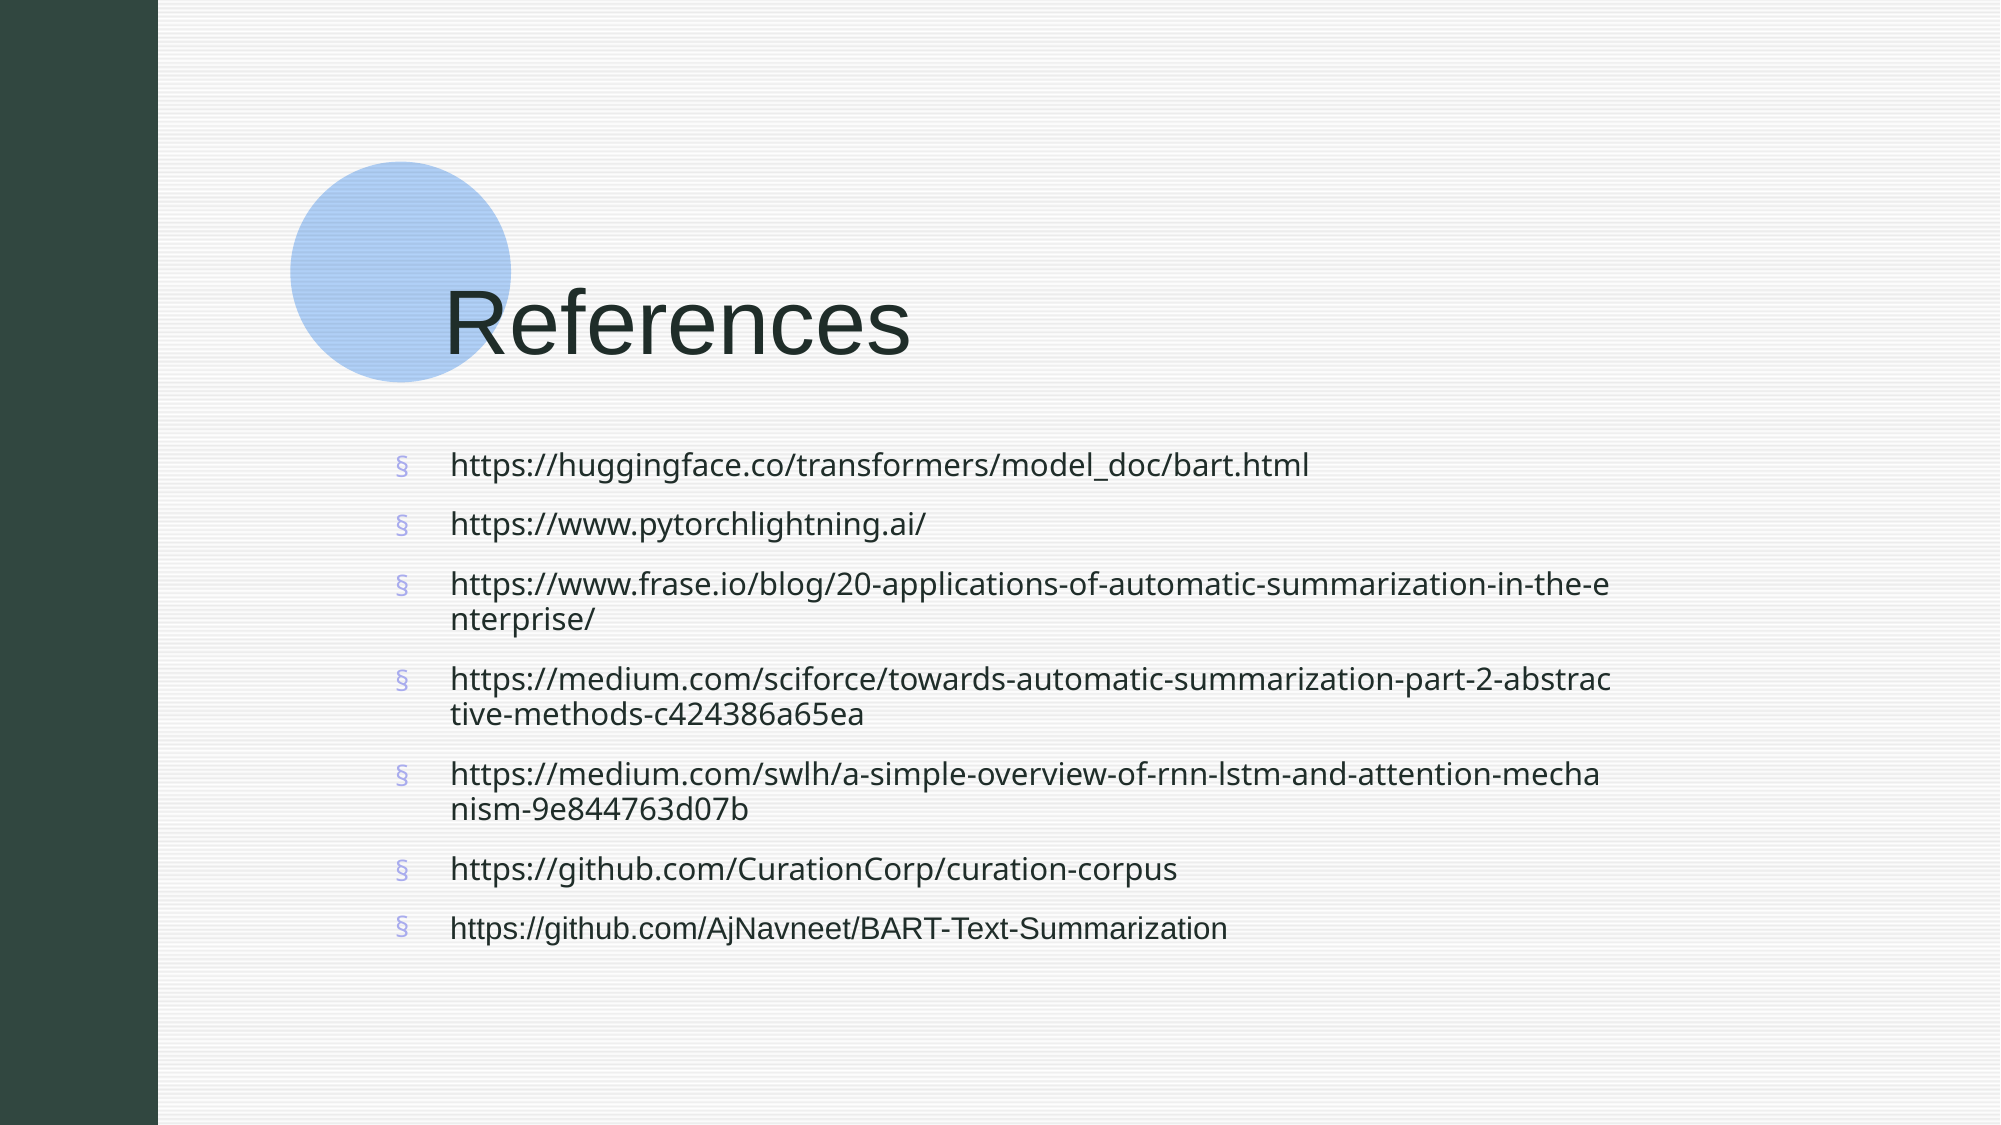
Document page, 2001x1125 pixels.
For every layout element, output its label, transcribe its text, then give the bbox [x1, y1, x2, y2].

title References [428, 167, 1734, 383]
text_box [0, 0, 158, 1125]
list https://huggingface.co/transformers/model_doc/bart.html https://www.pytorchlightning.ai/ https://www.frase.io/blog/20-applications-of-automatic-summarization-in-the-enterprise/ https://medium.com/sciforce/towards-automatic-summarization-part-2-abstractive-methods-c424386a65ea https://medium.com/swlh/a-simple-overview-of-rnn-lstm-and-attention-mechanism-9e844763d07b https://github.com/CurationCorp/curation-corpus https://github.com/AjNavneet/BART-Text-Summarization [377, 433, 1629, 999]
picture [158, 0, 2000, 1125]
